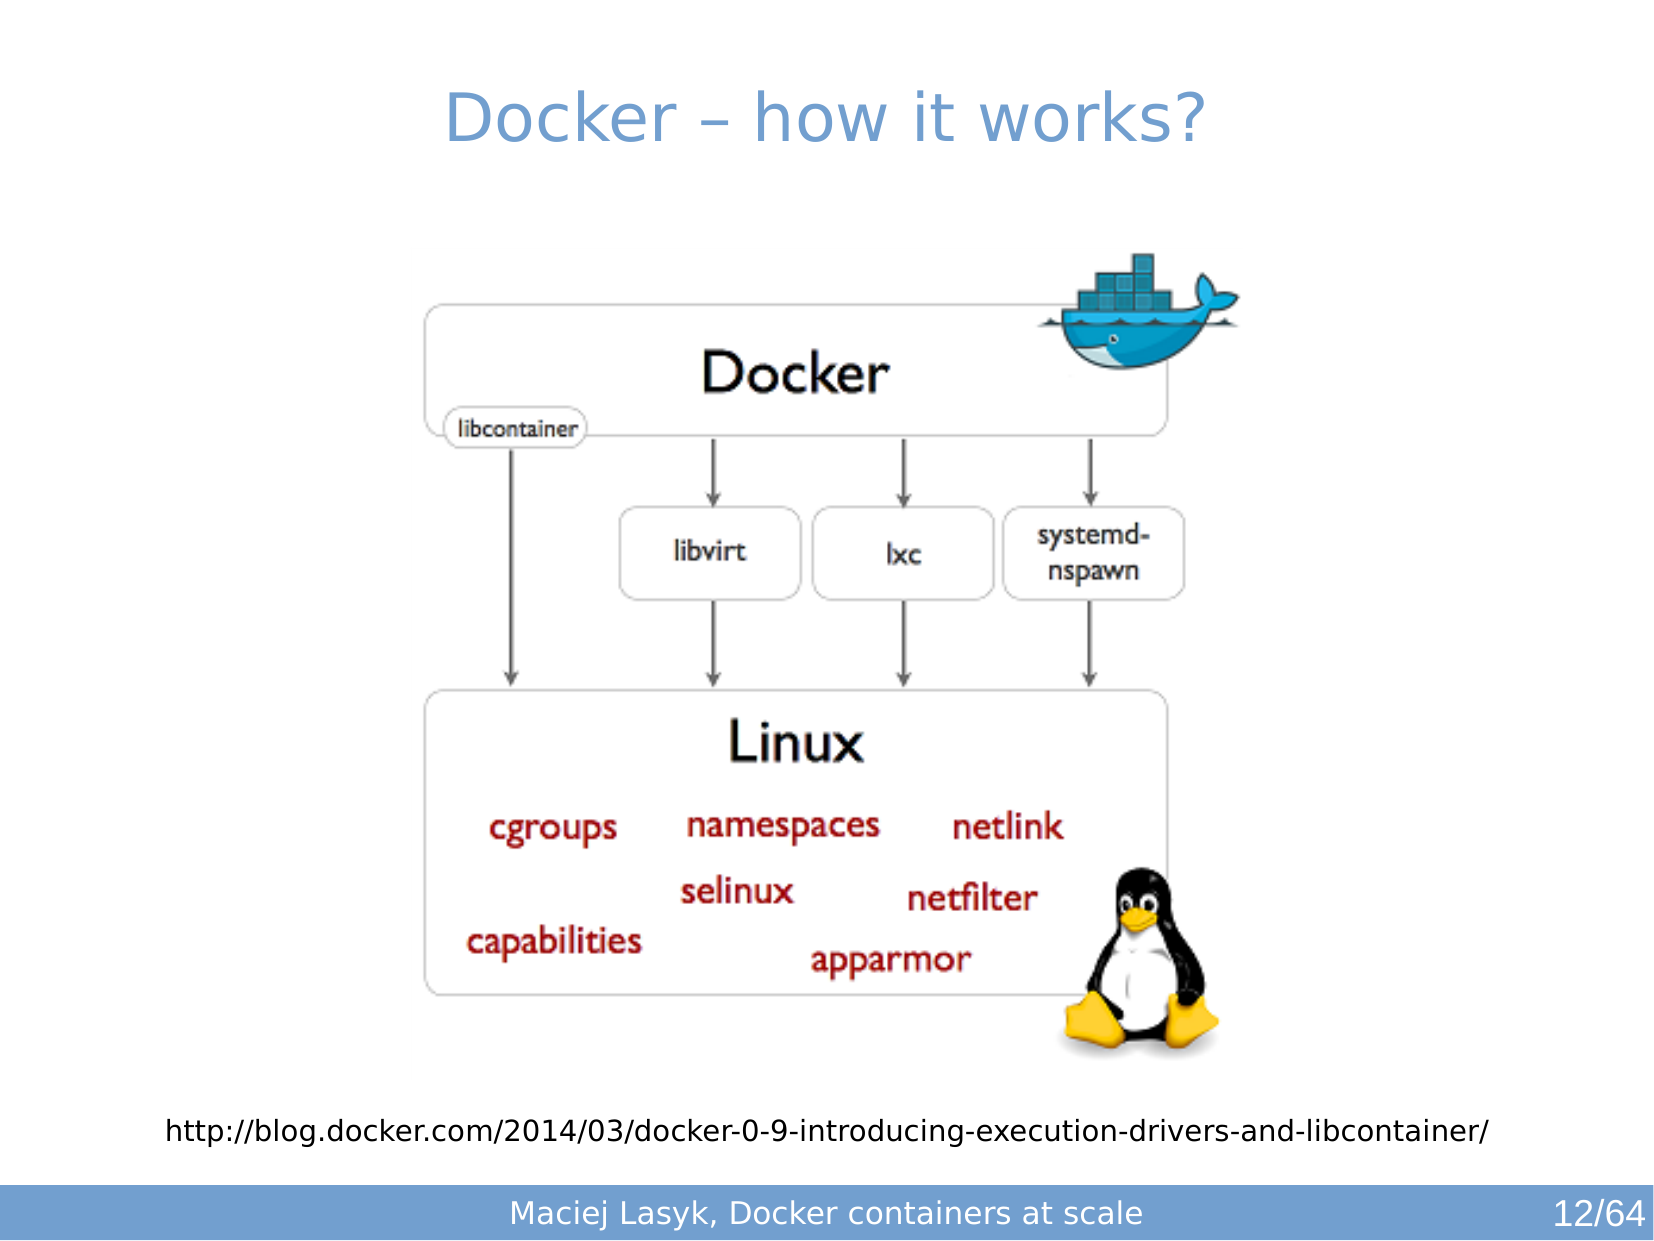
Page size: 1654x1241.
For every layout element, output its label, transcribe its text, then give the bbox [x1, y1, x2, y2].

text_box Docker – how it works? [428, 72, 1225, 166]
text_box [0, 1185, 1527, 1241]
text_box http://blog.docker.com/2014/03/docker-0-9-introducing-execution-drivers-and-libcontainer/ [150, 1107, 1504, 1157]
text_box 12/64 [1527, 1185, 1654, 1241]
picture [410, 247, 1243, 1080]
text_box Maciej Lasyk, Docker containers at scale [494, 1188, 1160, 1240]
